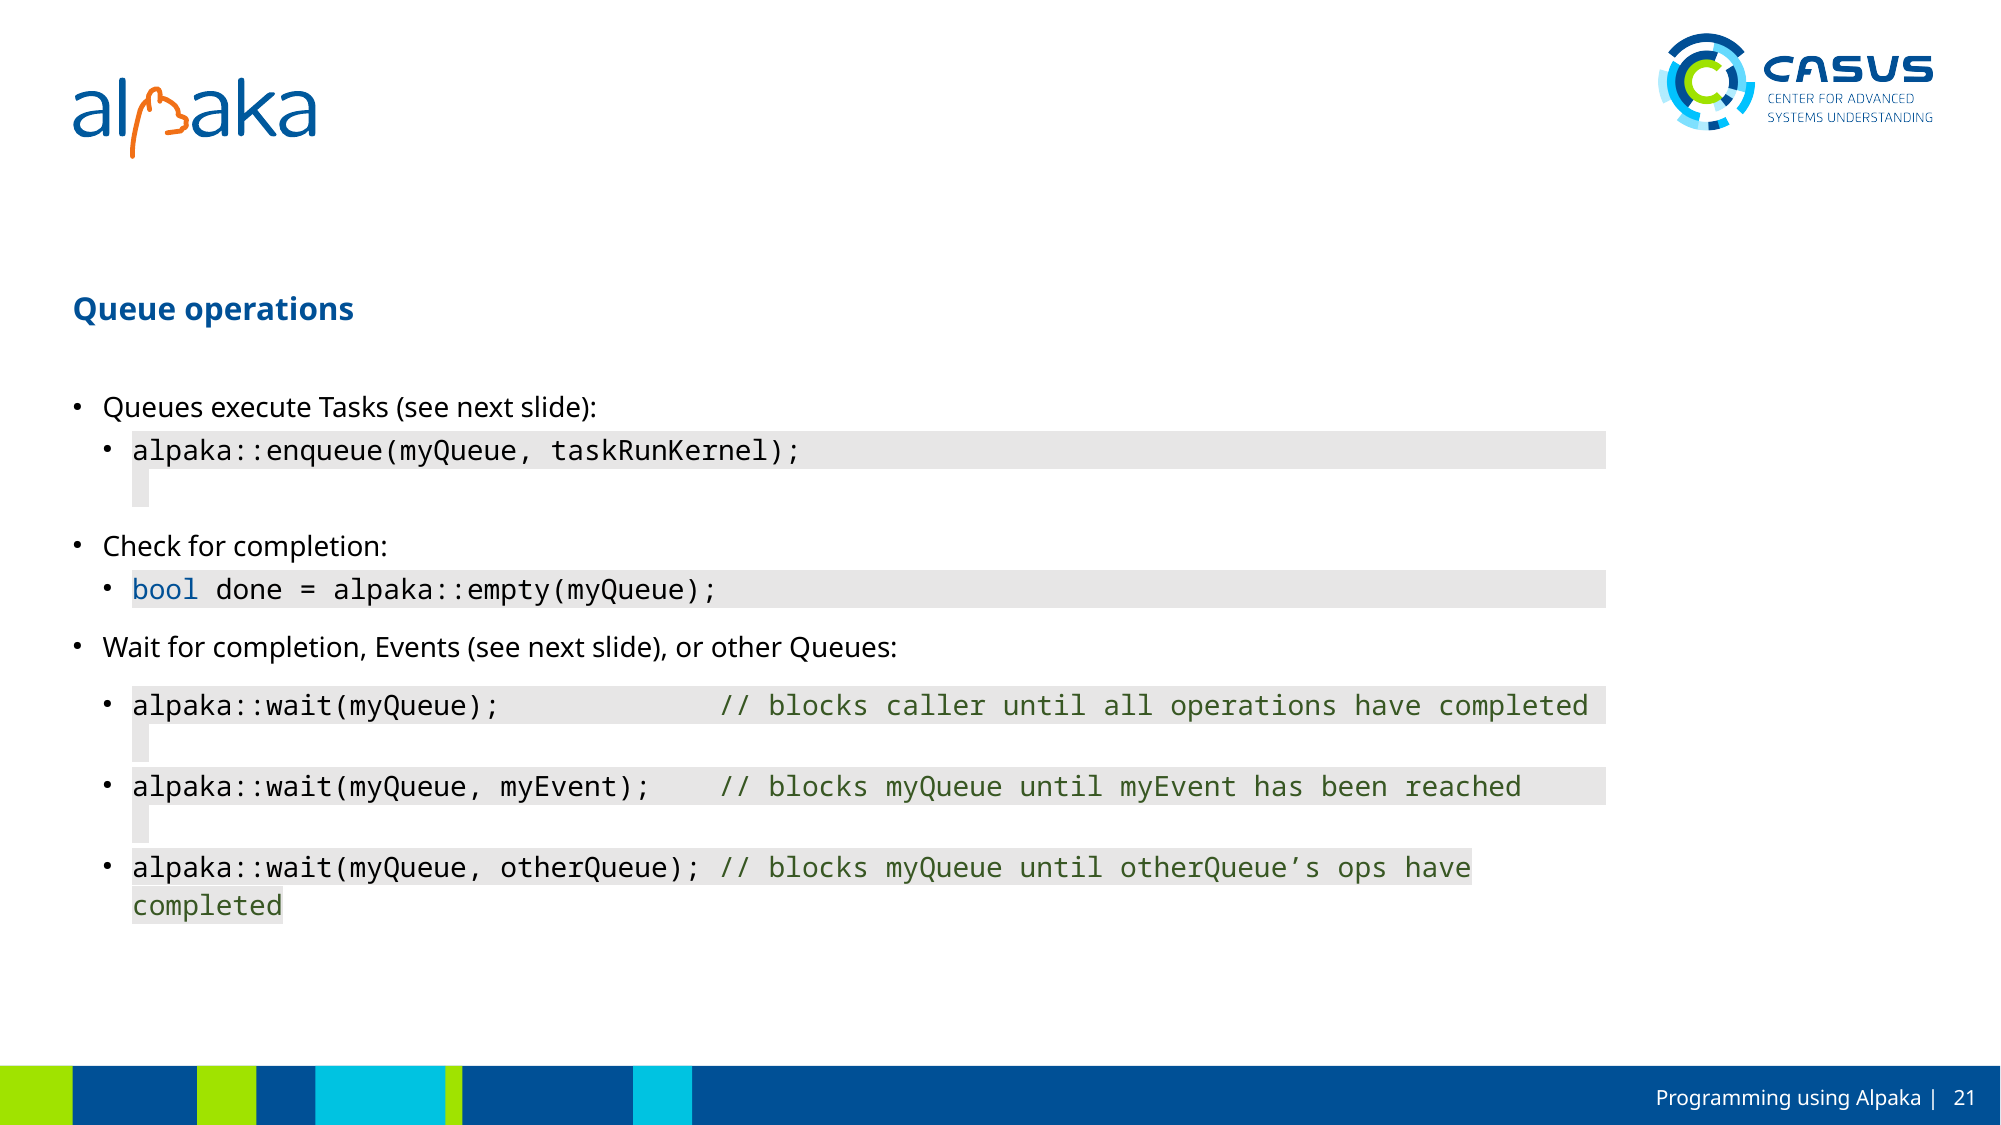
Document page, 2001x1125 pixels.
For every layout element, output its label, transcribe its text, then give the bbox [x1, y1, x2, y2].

title [72, 54, 1620, 154]
picture [72, 76, 317, 160]
list Queue operations Queues execute Tasks (see next slide): alpaka::enqueue(myQueue, taskRunKernel); Check for completion: bool done = alpaka::empty(myQueue); Wait for completion, Events (see next slide), or other Queues: alpaka::wait(myQueue); // blocks caller until all operations have completed alpaka::wait(myQueue, myEvent); // blocks myQueue until myEvent has been reached alpaka::wait(myQueue, otherQueue); // blocks myQueue until otherQueue’s ops have completed [72, 287, 1620, 950]
picture [1658, 33, 1933, 131]
